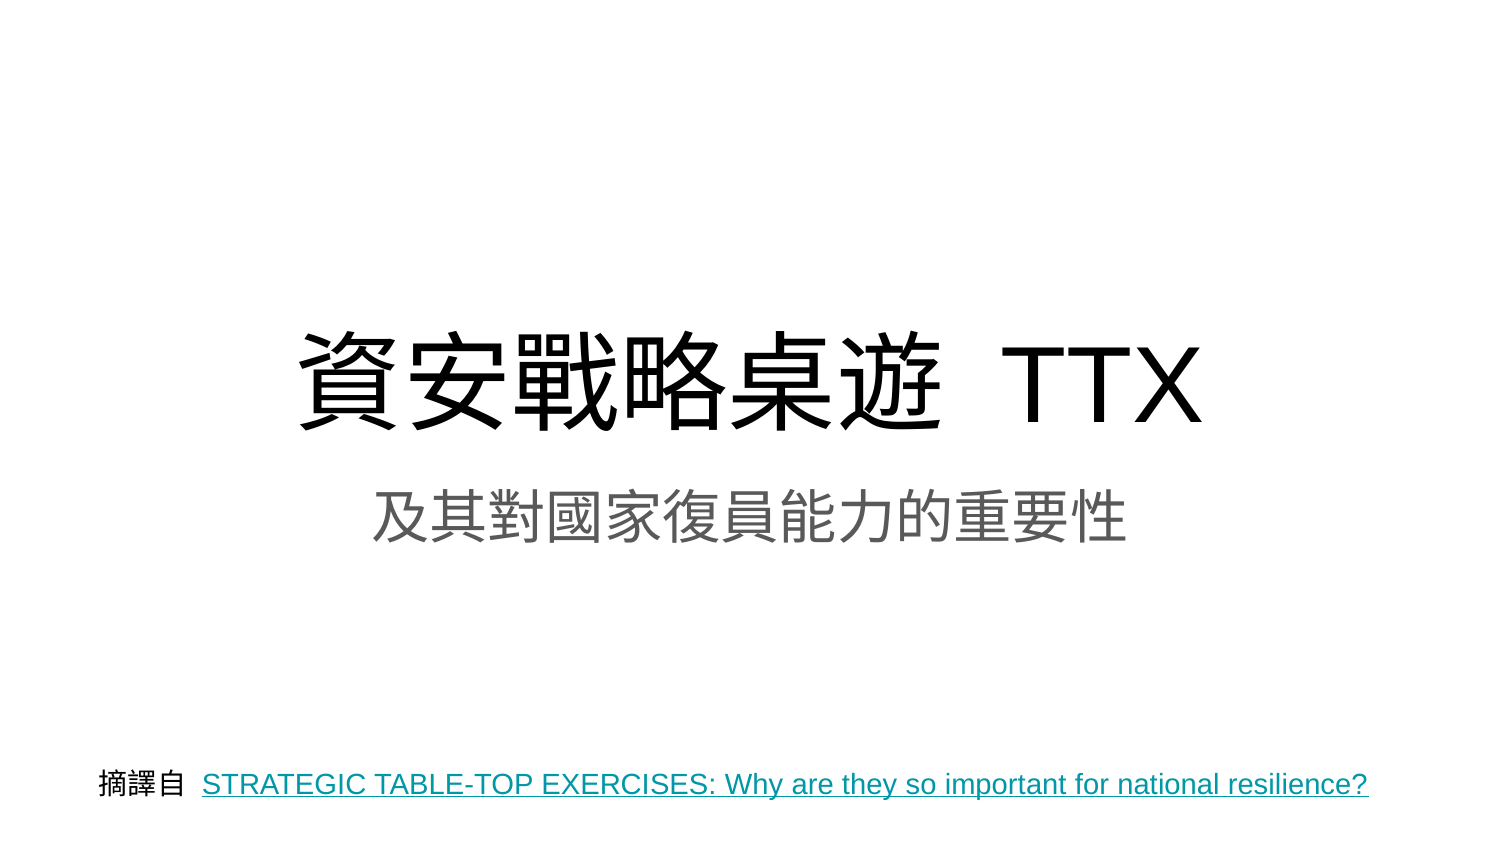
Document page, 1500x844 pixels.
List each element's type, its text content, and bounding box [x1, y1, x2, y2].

text_box 摘譯自 STRATEGIC TABLE-TOP EXERCISES: Why are they so important for national resilience? [83, 750, 1449, 818]
title 資安戰略桌遊 TTX [51, 122, 1449, 459]
subtitle 及其對國家復員能力的重要性 [51, 464, 1449, 595]
